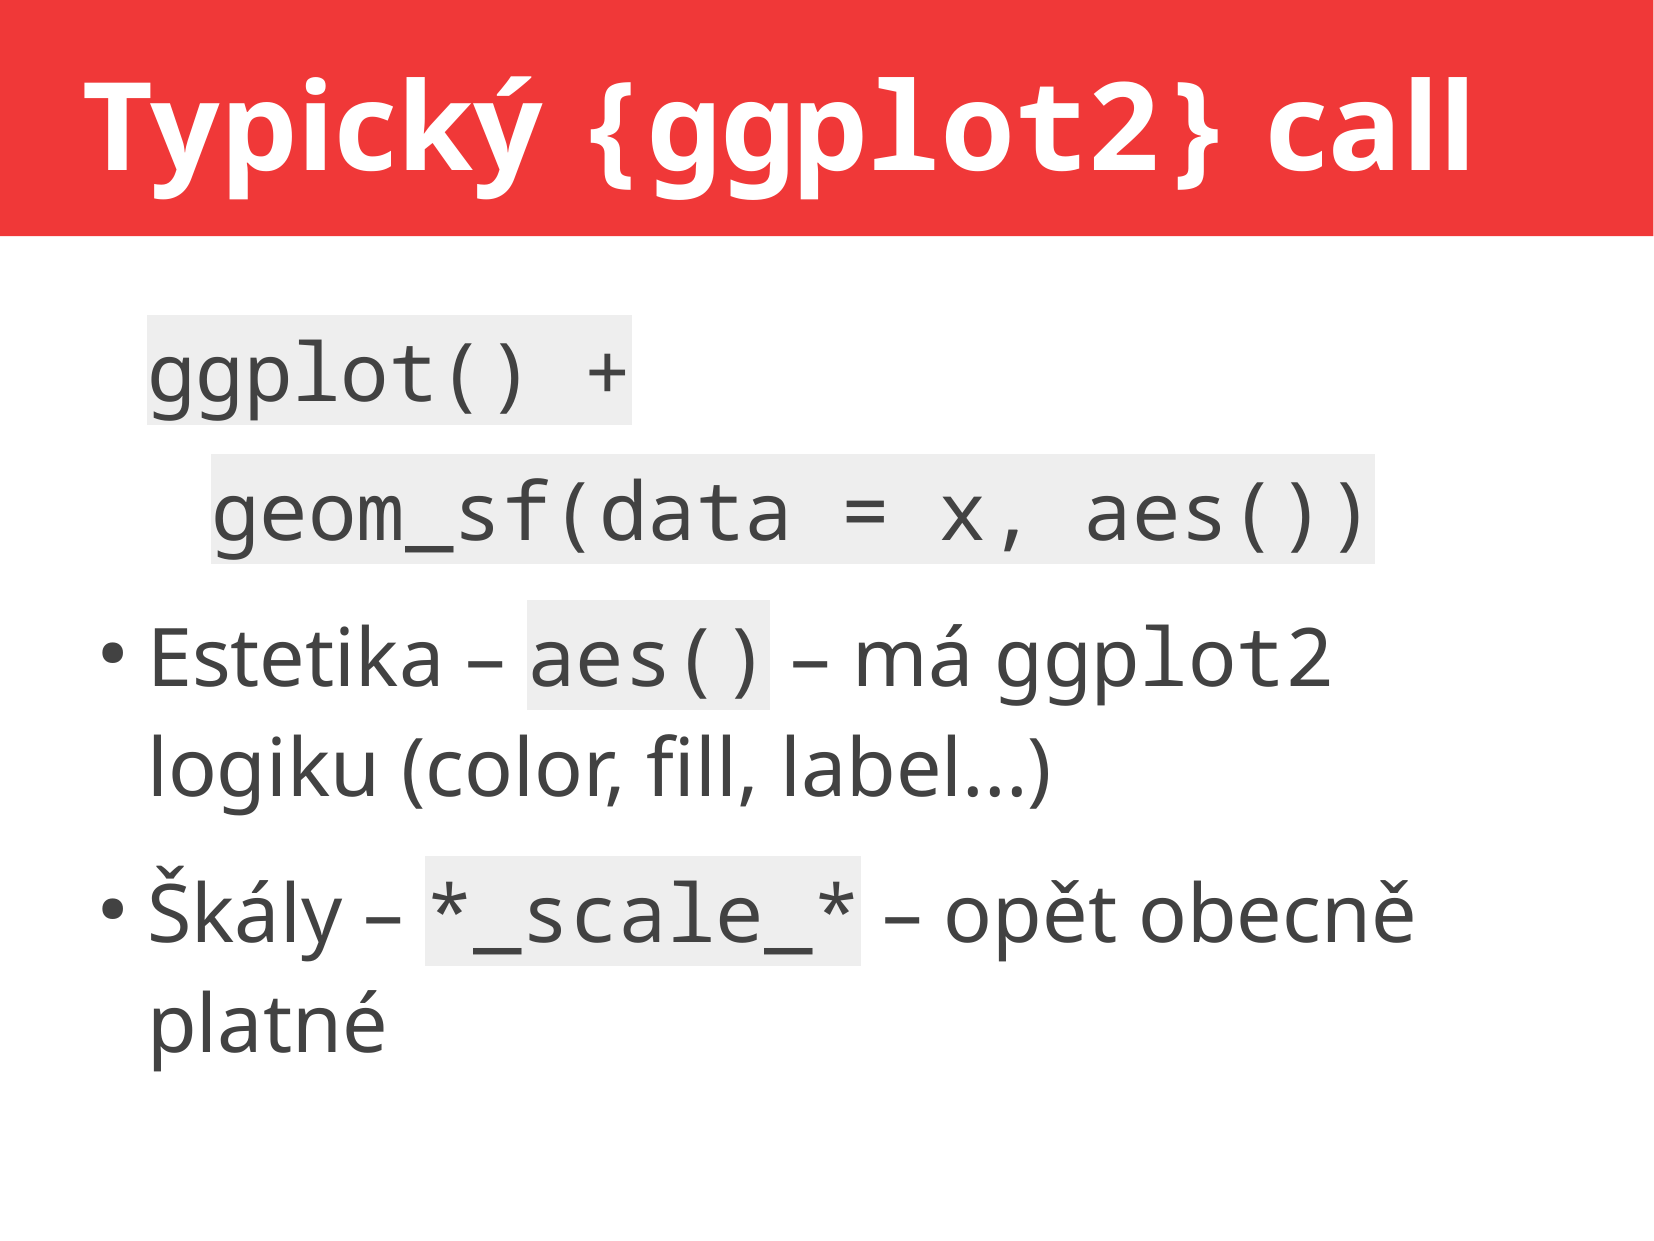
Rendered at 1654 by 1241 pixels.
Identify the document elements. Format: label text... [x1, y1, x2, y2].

title Typický {ggplot2} call [82, 19, 1571, 227]
list ggplot() + geom_sf(data = x, aes()) Estetika – aes() – má ggplot2 logiku (color, fill, label...) Škály – *_scale_* – opět obecně platné [82, 314, 1563, 1080]
